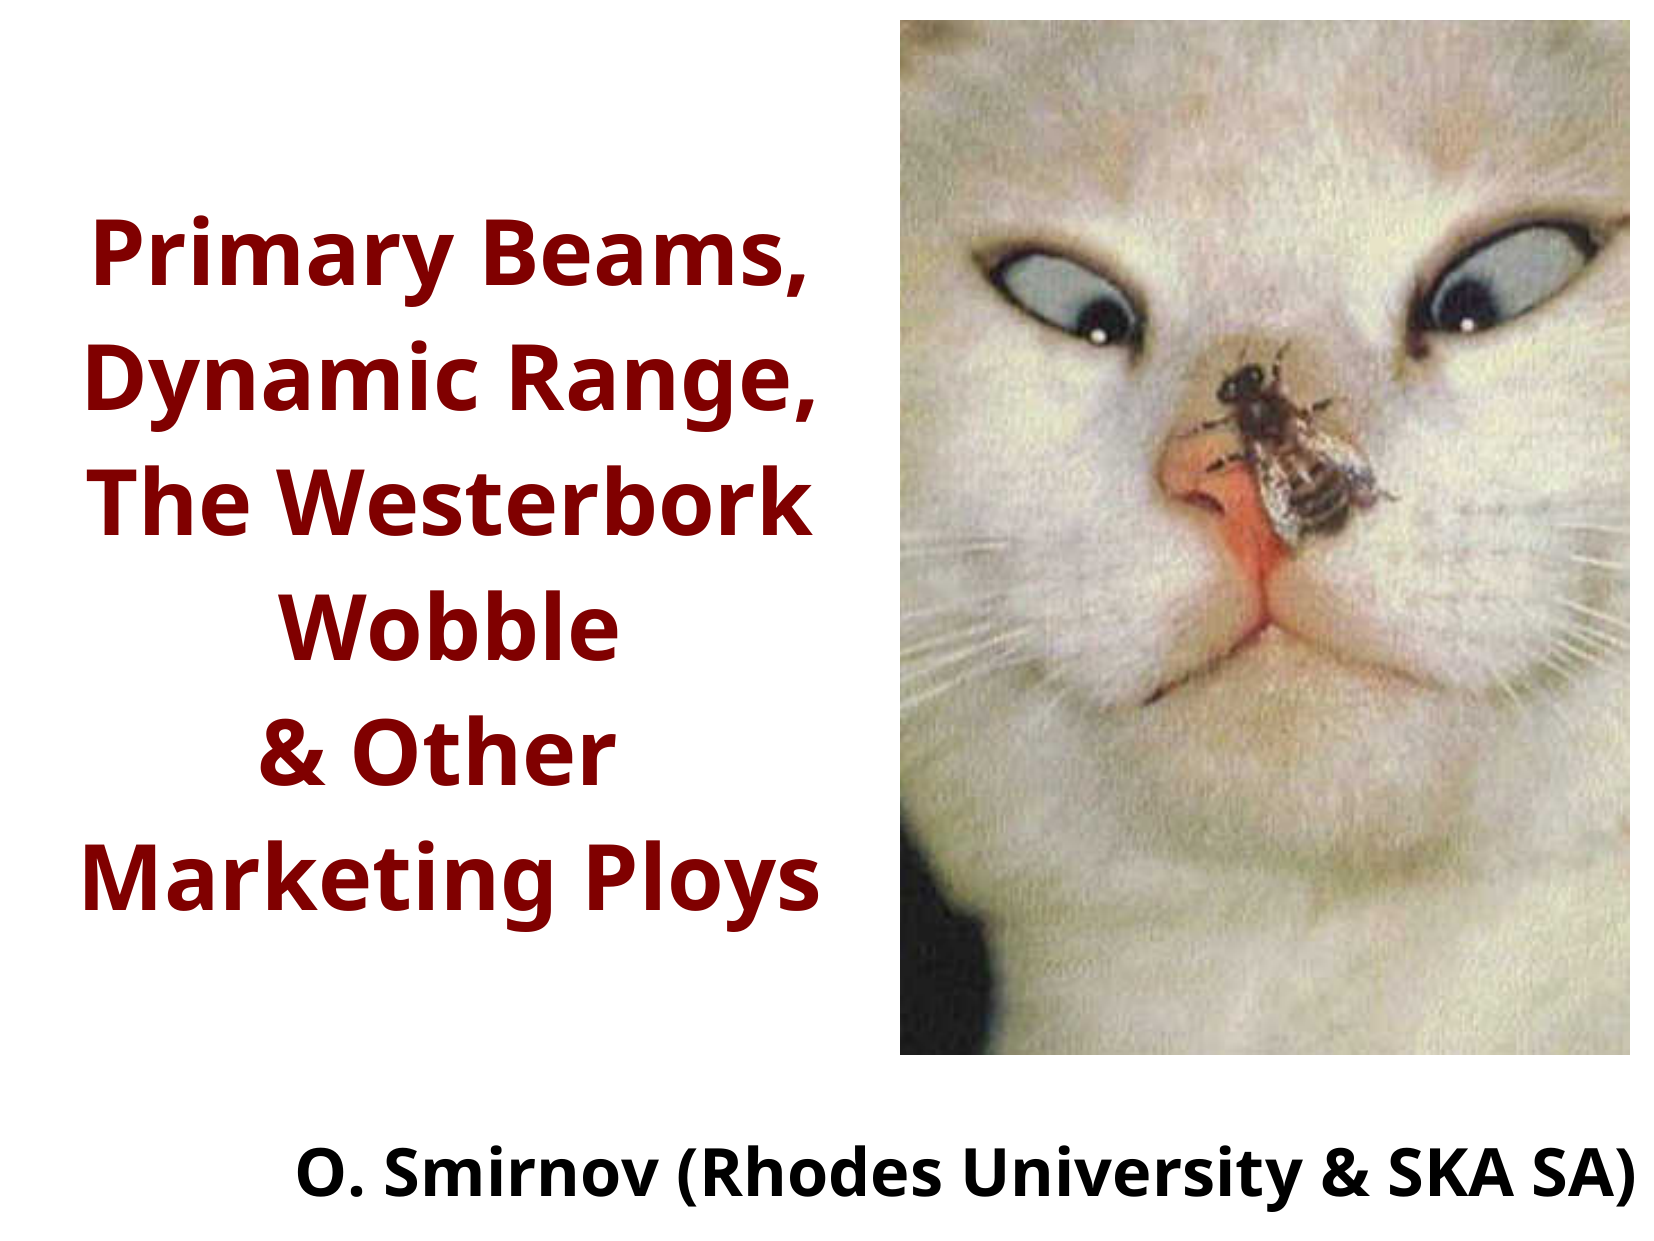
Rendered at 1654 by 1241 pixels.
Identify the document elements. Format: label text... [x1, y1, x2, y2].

picture [900, 20, 1630, 1055]
title Primary Beams, Dynamic Range, The Westerbork Wobble & Other Marketing Ploys [37, 75, 863, 1051]
list O. Smirnov (Rhodes University & SKA SA) [75, 1125, 1639, 1238]
